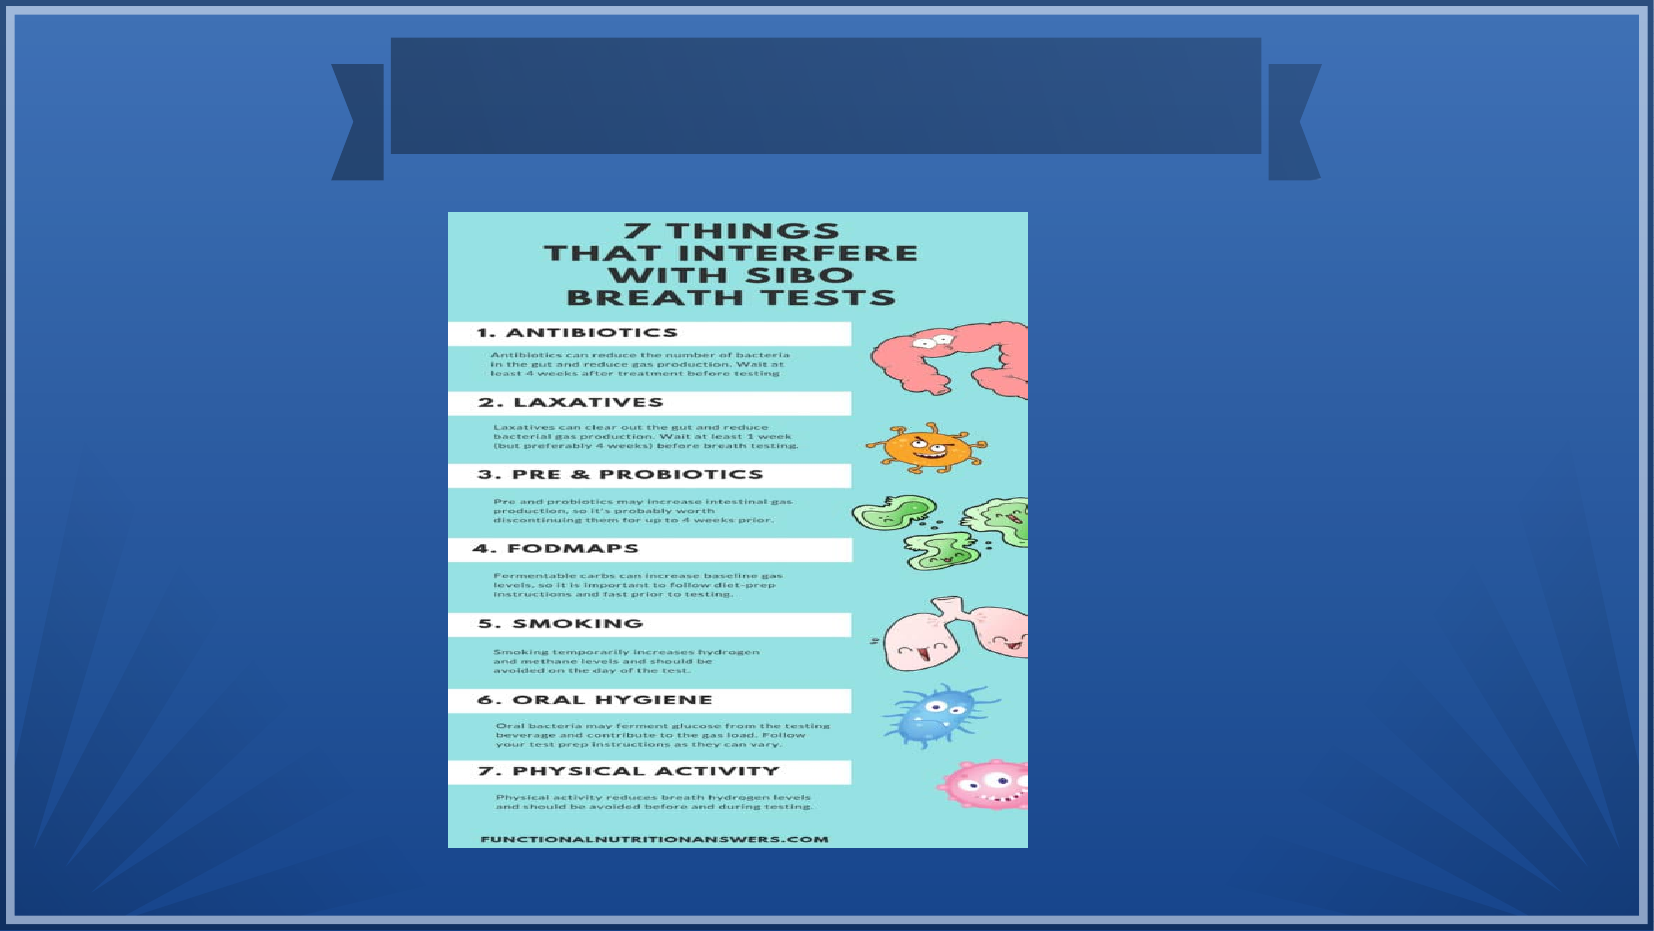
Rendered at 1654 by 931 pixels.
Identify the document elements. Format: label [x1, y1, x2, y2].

picture [448, 212, 1028, 848]
